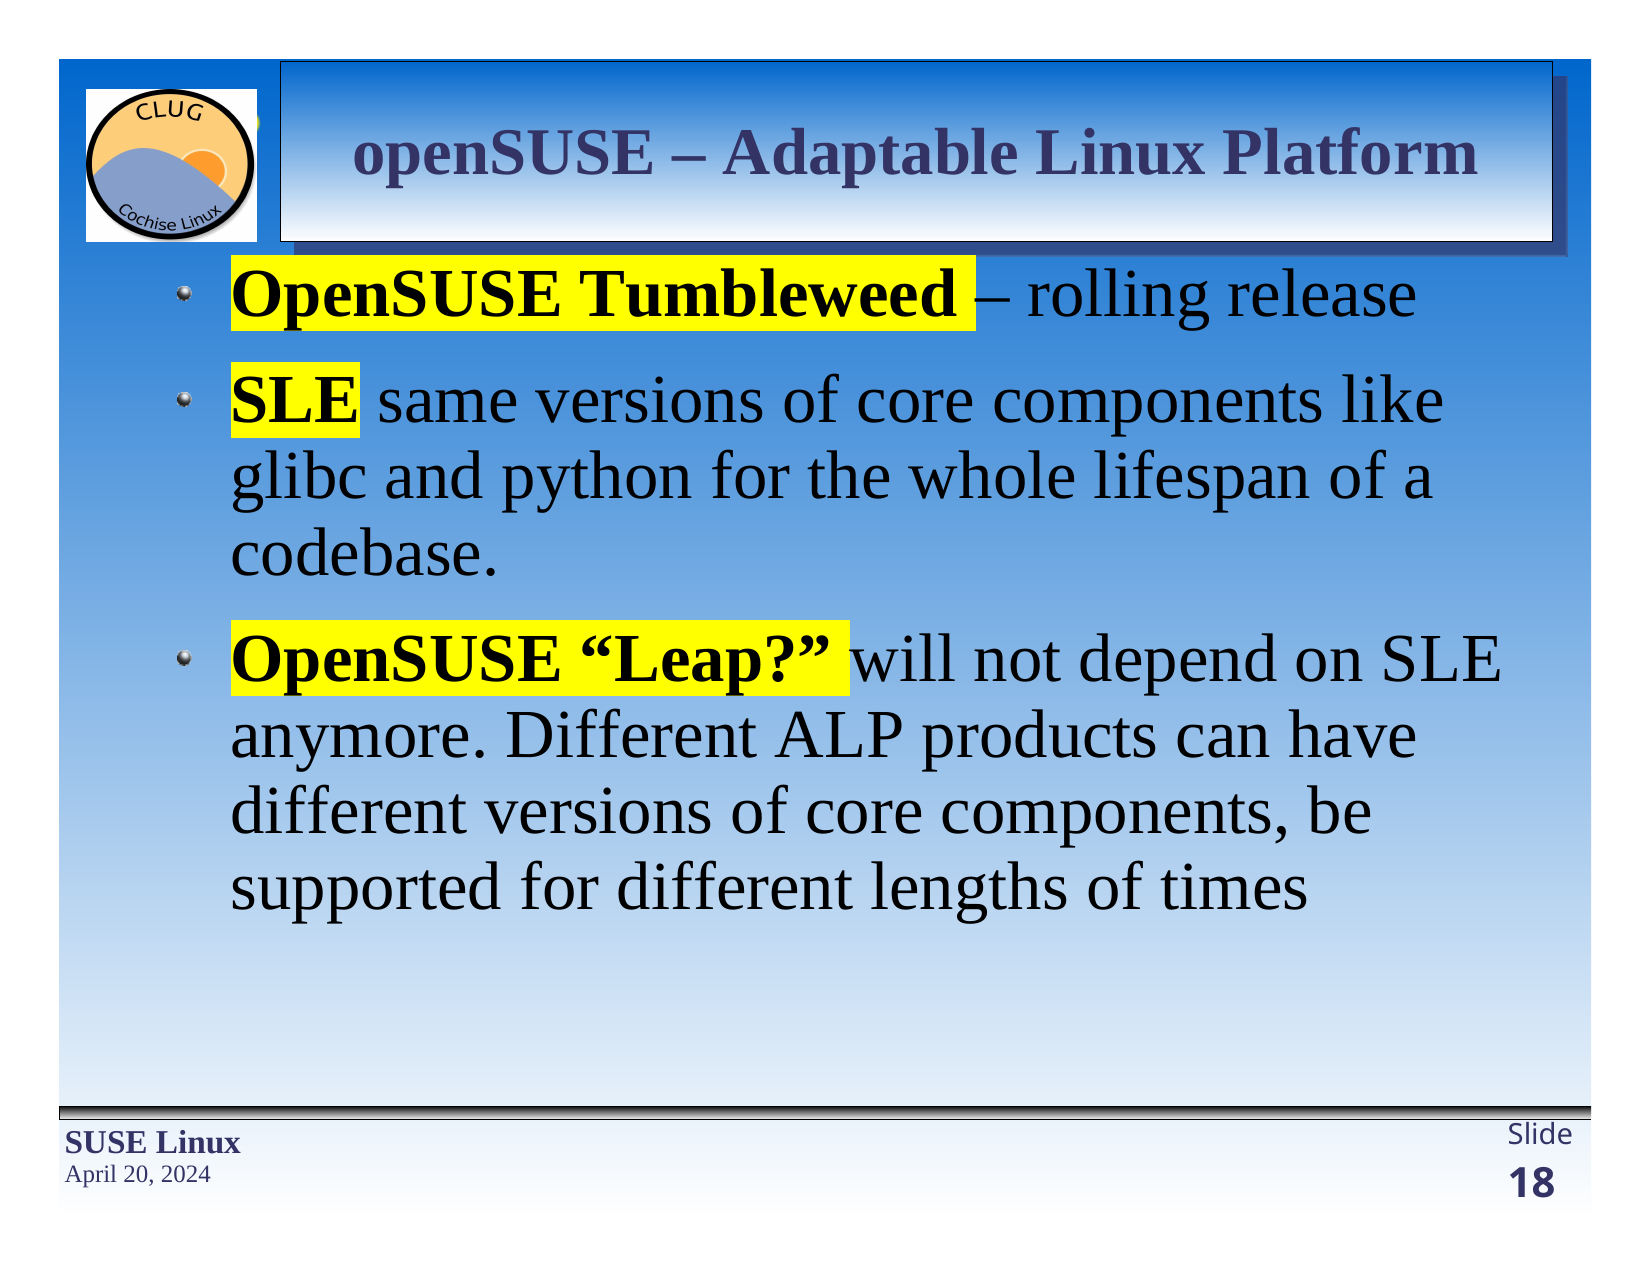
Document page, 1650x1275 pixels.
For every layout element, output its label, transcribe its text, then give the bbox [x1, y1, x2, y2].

list OpenSUSE Tumbleweed – rolling release SLE same versions of core components like glibc and python for the whole lifespan of a codebase. OpenSUSE “Leap?” will not depend on SLE anymore. Different ALP products can have different versions of core components, be supported for different lengths of times [86, 255, 1553, 1119]
title openSUSE – Adaptable Linux Platform [280, 62, 1553, 243]
picture [86, 89, 280, 242]
